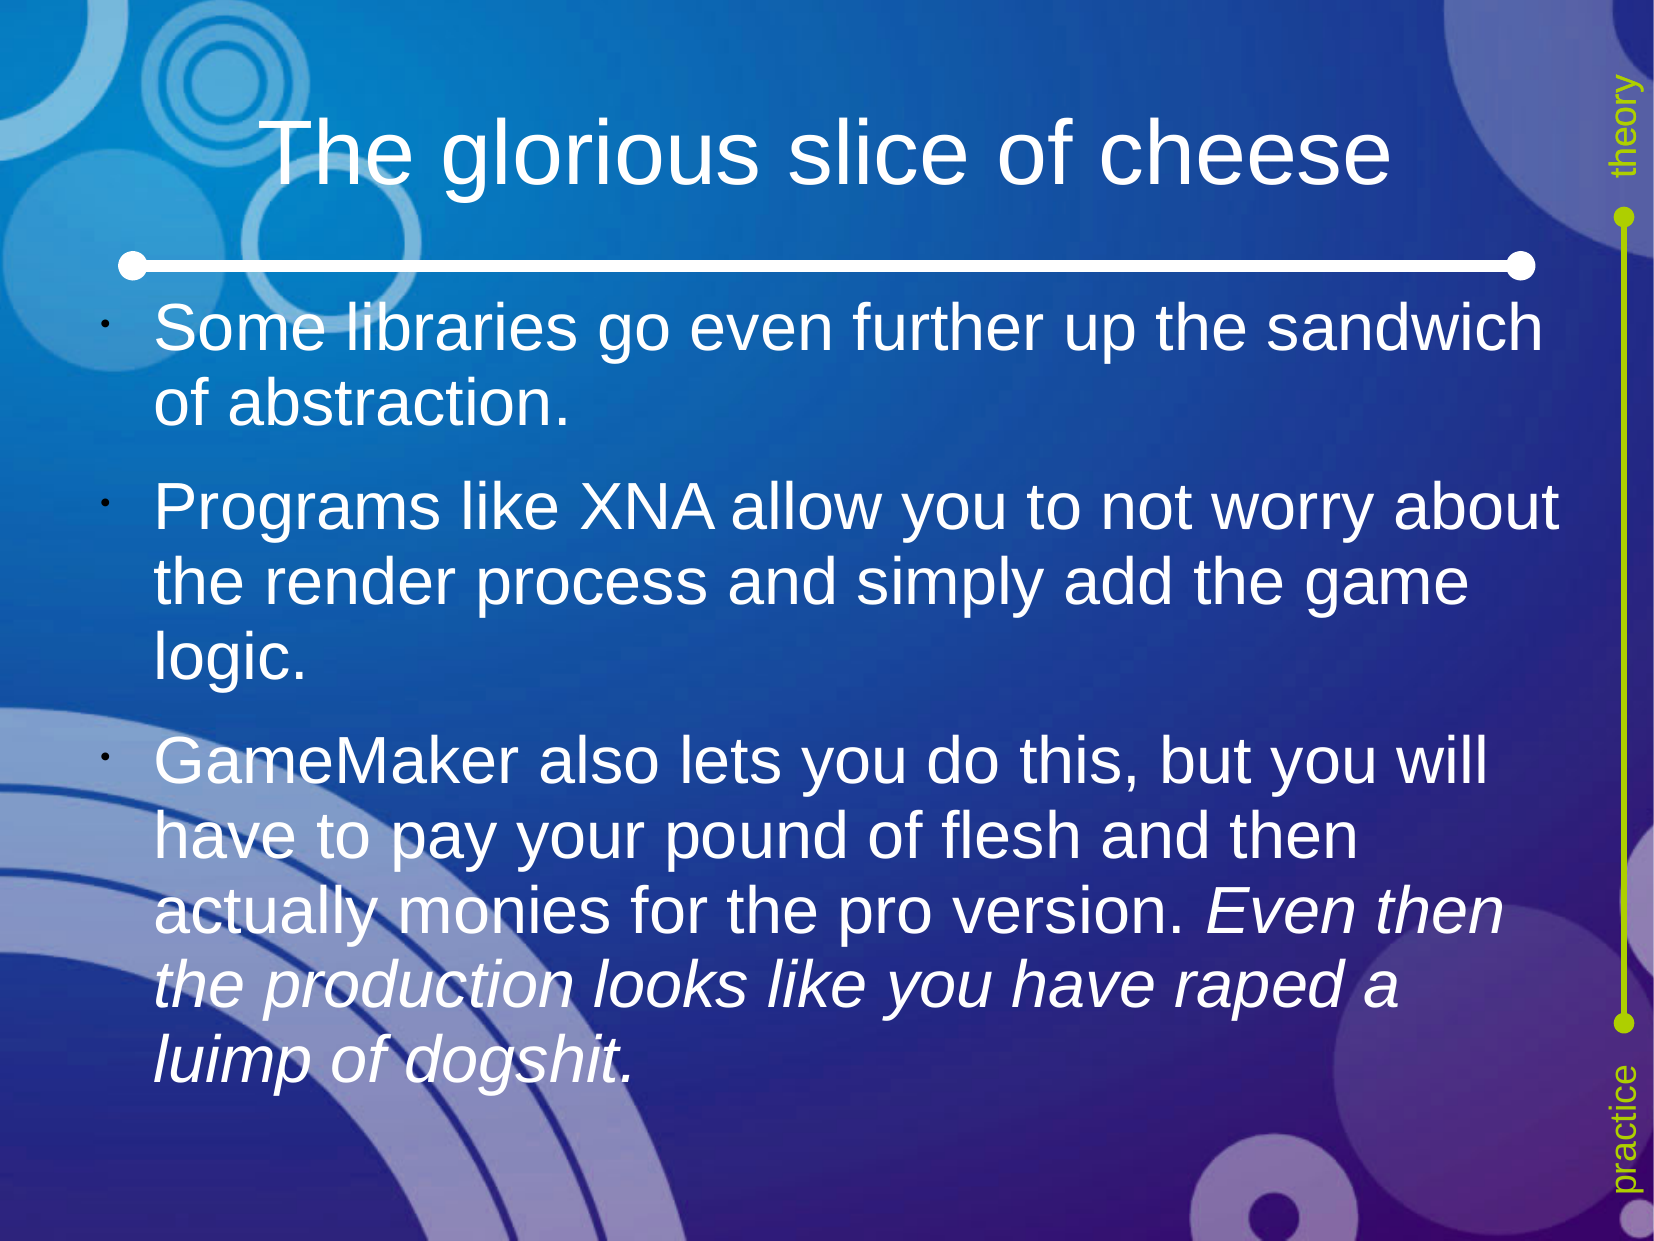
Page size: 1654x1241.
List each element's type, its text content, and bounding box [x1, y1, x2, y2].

list Some libraries go even further up the sandwich of abstraction. Programs like XNA allow you to not worry about the render process and simply add the game logic. GameMaker also lets you do this, but you will have to pay your pound of flesh and then actually monies for the pro version. Even then the production looks like you have raped a luimp of dogshit. [82, 290, 1571, 1185]
picture [0, 0, 1654, 1241]
title The glorious slice of cheese [82, 56, 1571, 250]
